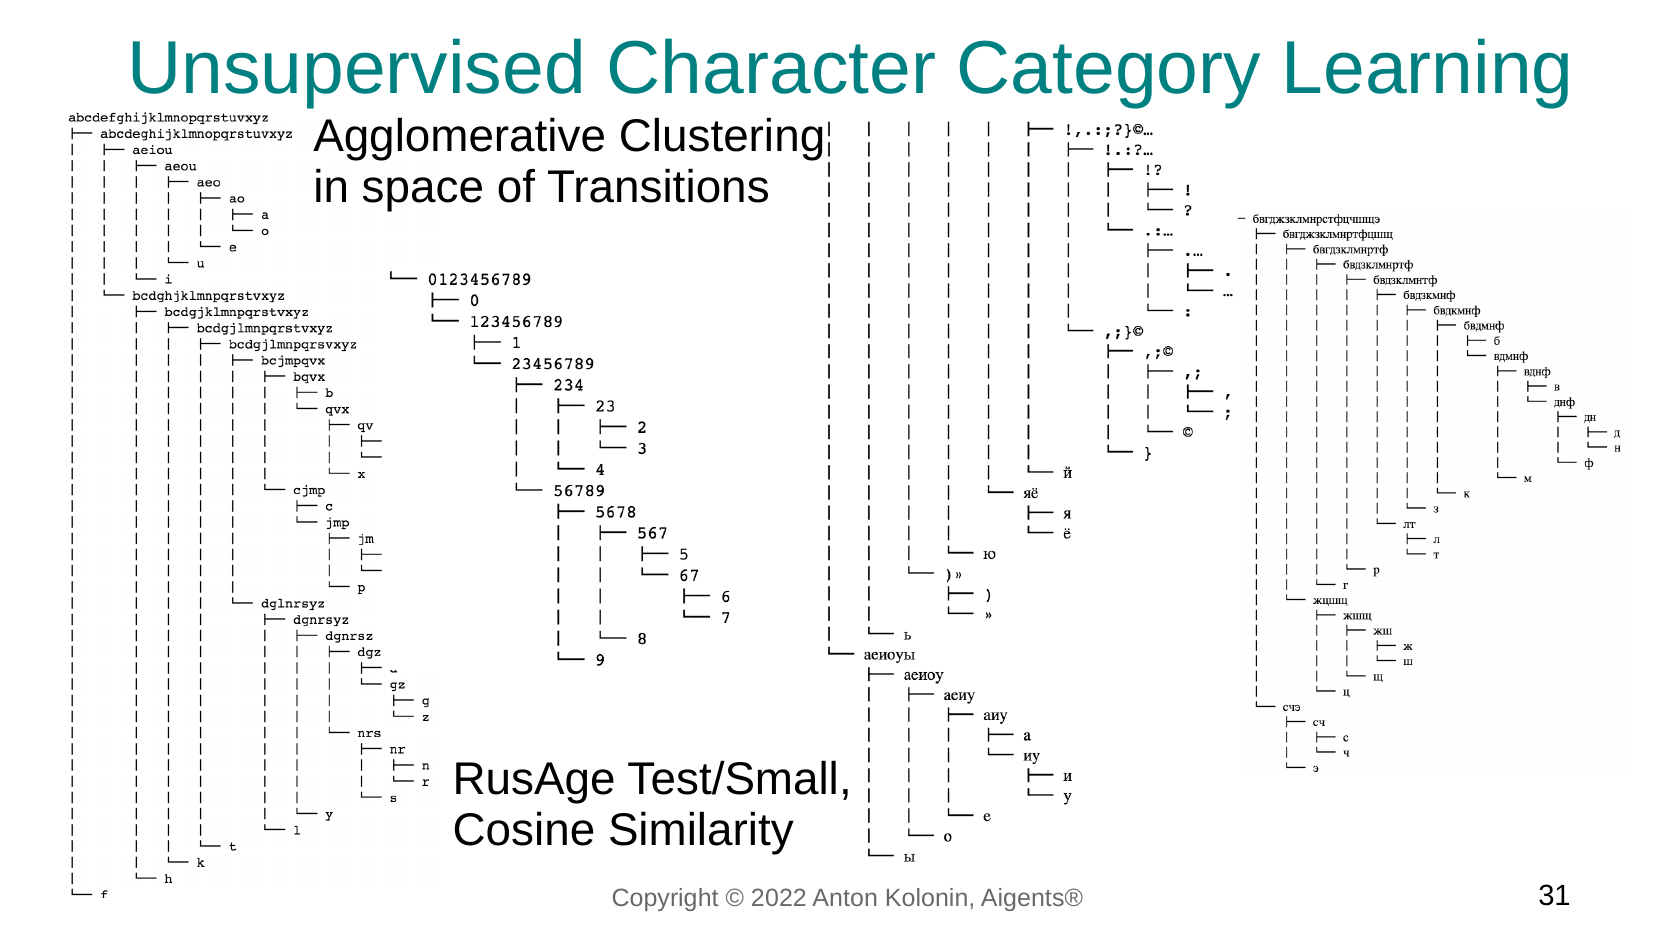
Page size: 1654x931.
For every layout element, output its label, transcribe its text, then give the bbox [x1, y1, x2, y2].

text_box Unsupervised Character Category Learning [0, 0, 1653, 135]
text_box RusAge Test/Small, Cosine Similarity [437, 745, 868, 873]
picture [66, 110, 738, 898]
text_box Agglomerative Clustering in space of Transitions [298, 102, 854, 244]
picture [819, 119, 1629, 866]
